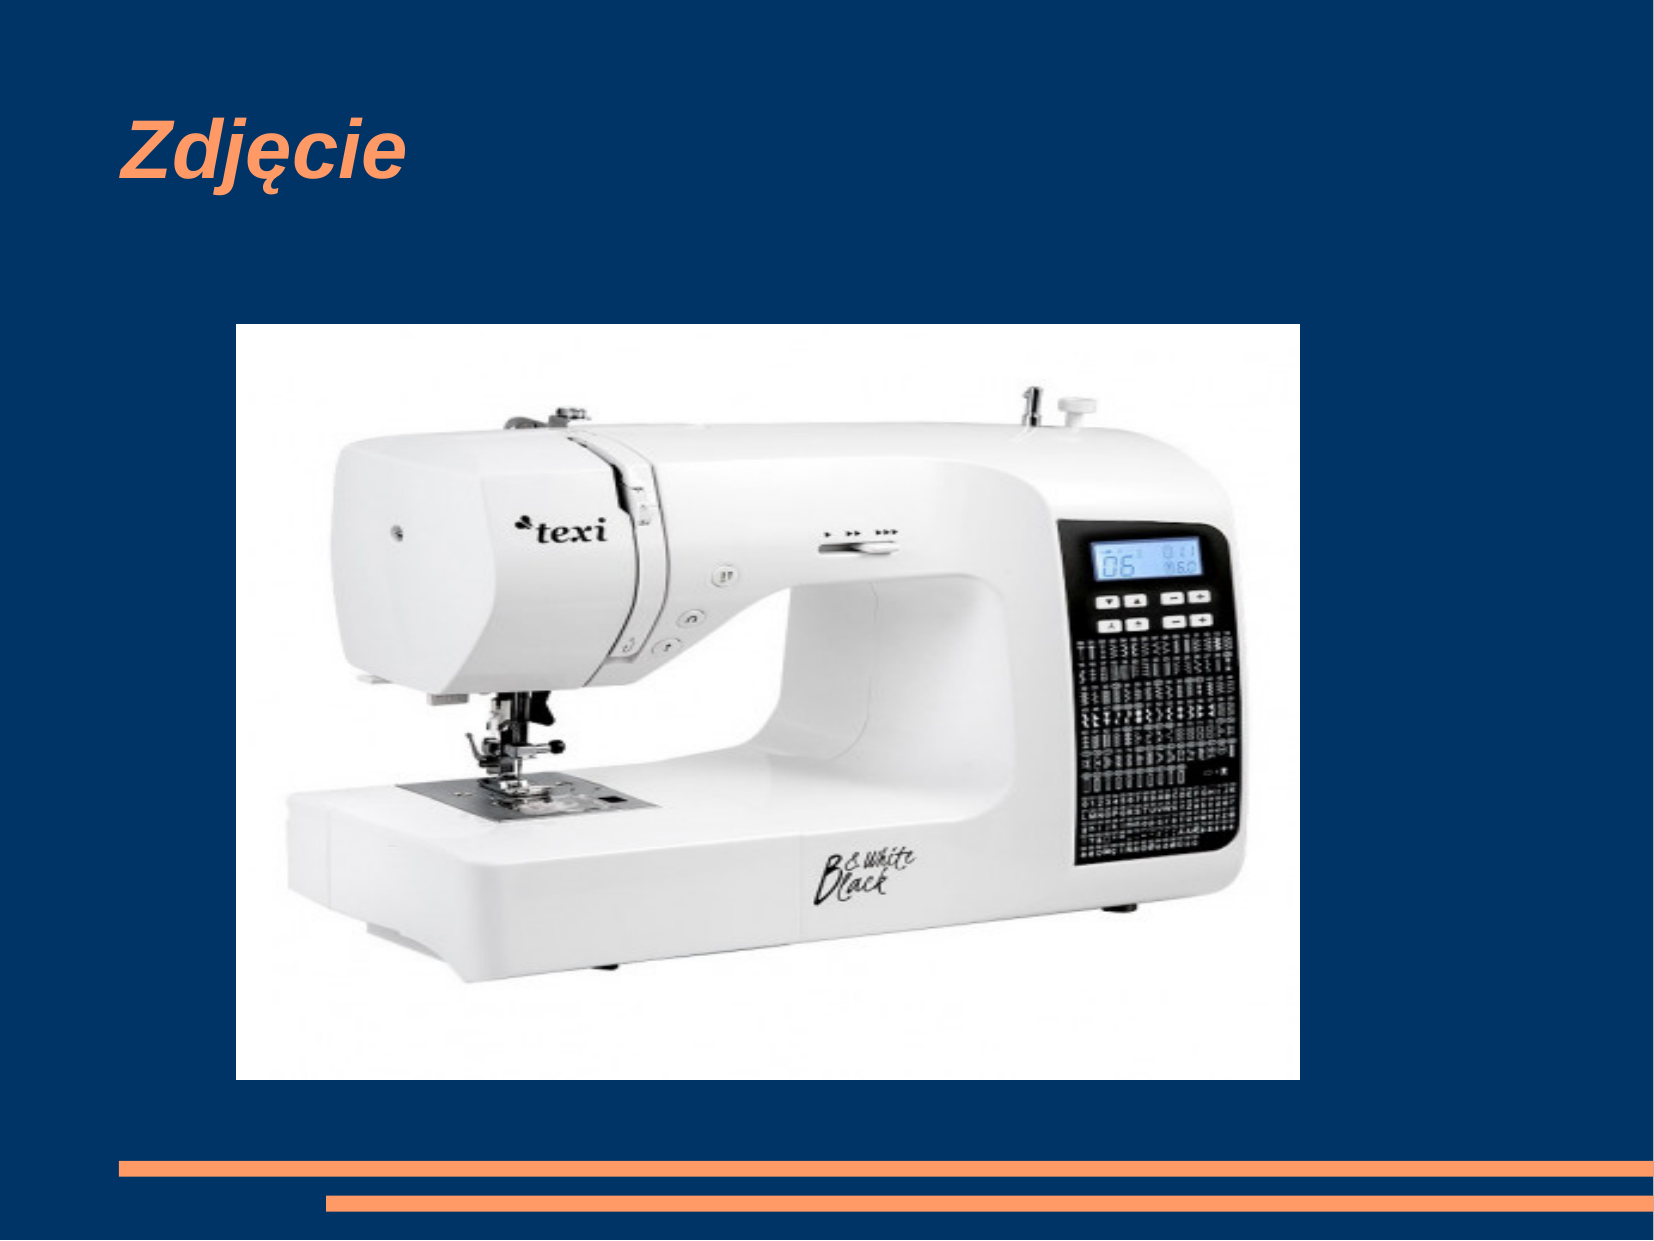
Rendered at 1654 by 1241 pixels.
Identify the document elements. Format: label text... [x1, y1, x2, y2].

picture [236, 324, 1300, 1080]
title Zdjęcie [121, 46, 1534, 254]
